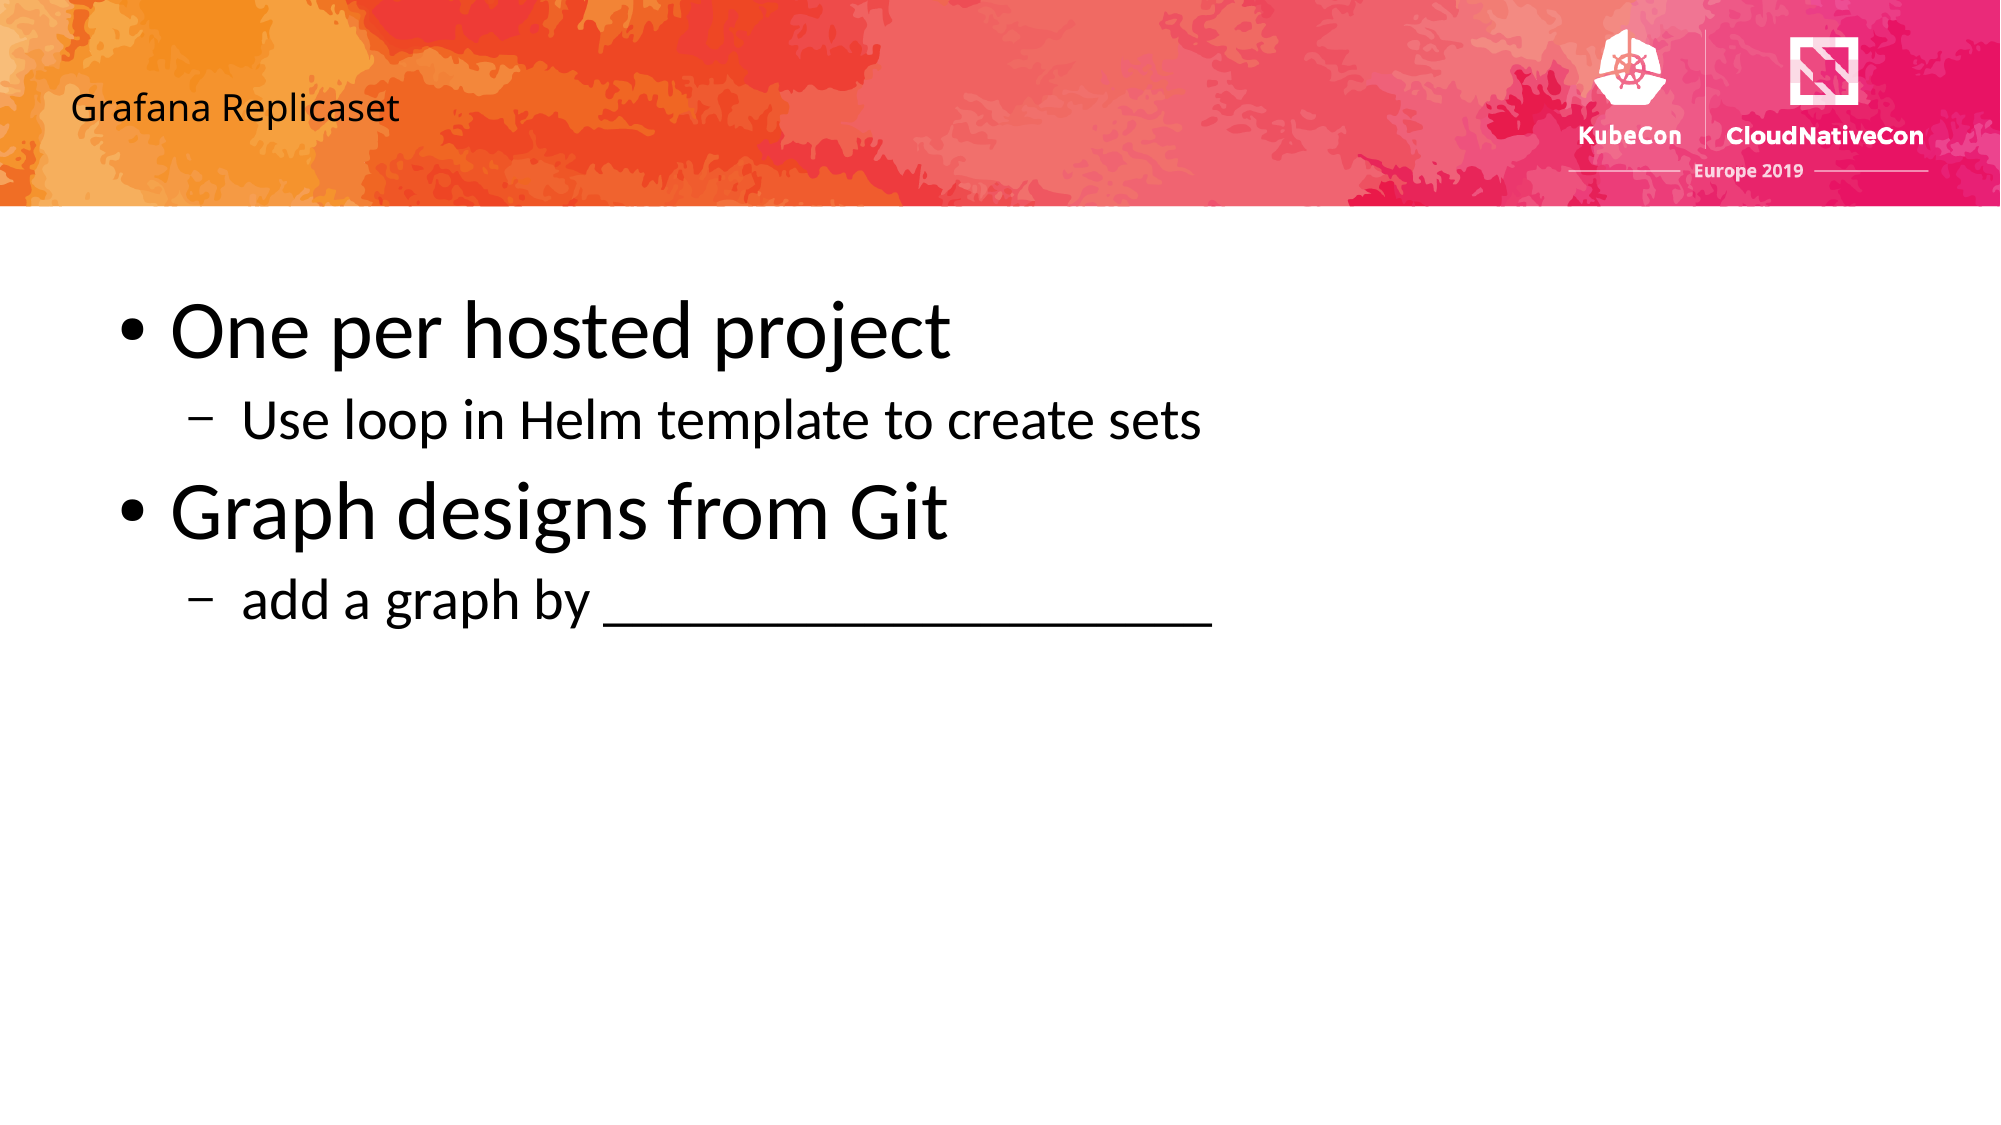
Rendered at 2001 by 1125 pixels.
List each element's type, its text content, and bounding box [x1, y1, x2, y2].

list One per hosted project Use loop in Helm template to create sets Graph designs from Git add a graph by _____________________ [99, 298, 1900, 952]
picture [0, 0, 2000, 1125]
title Grafana Replicaset [70, 0, 1796, 217]
